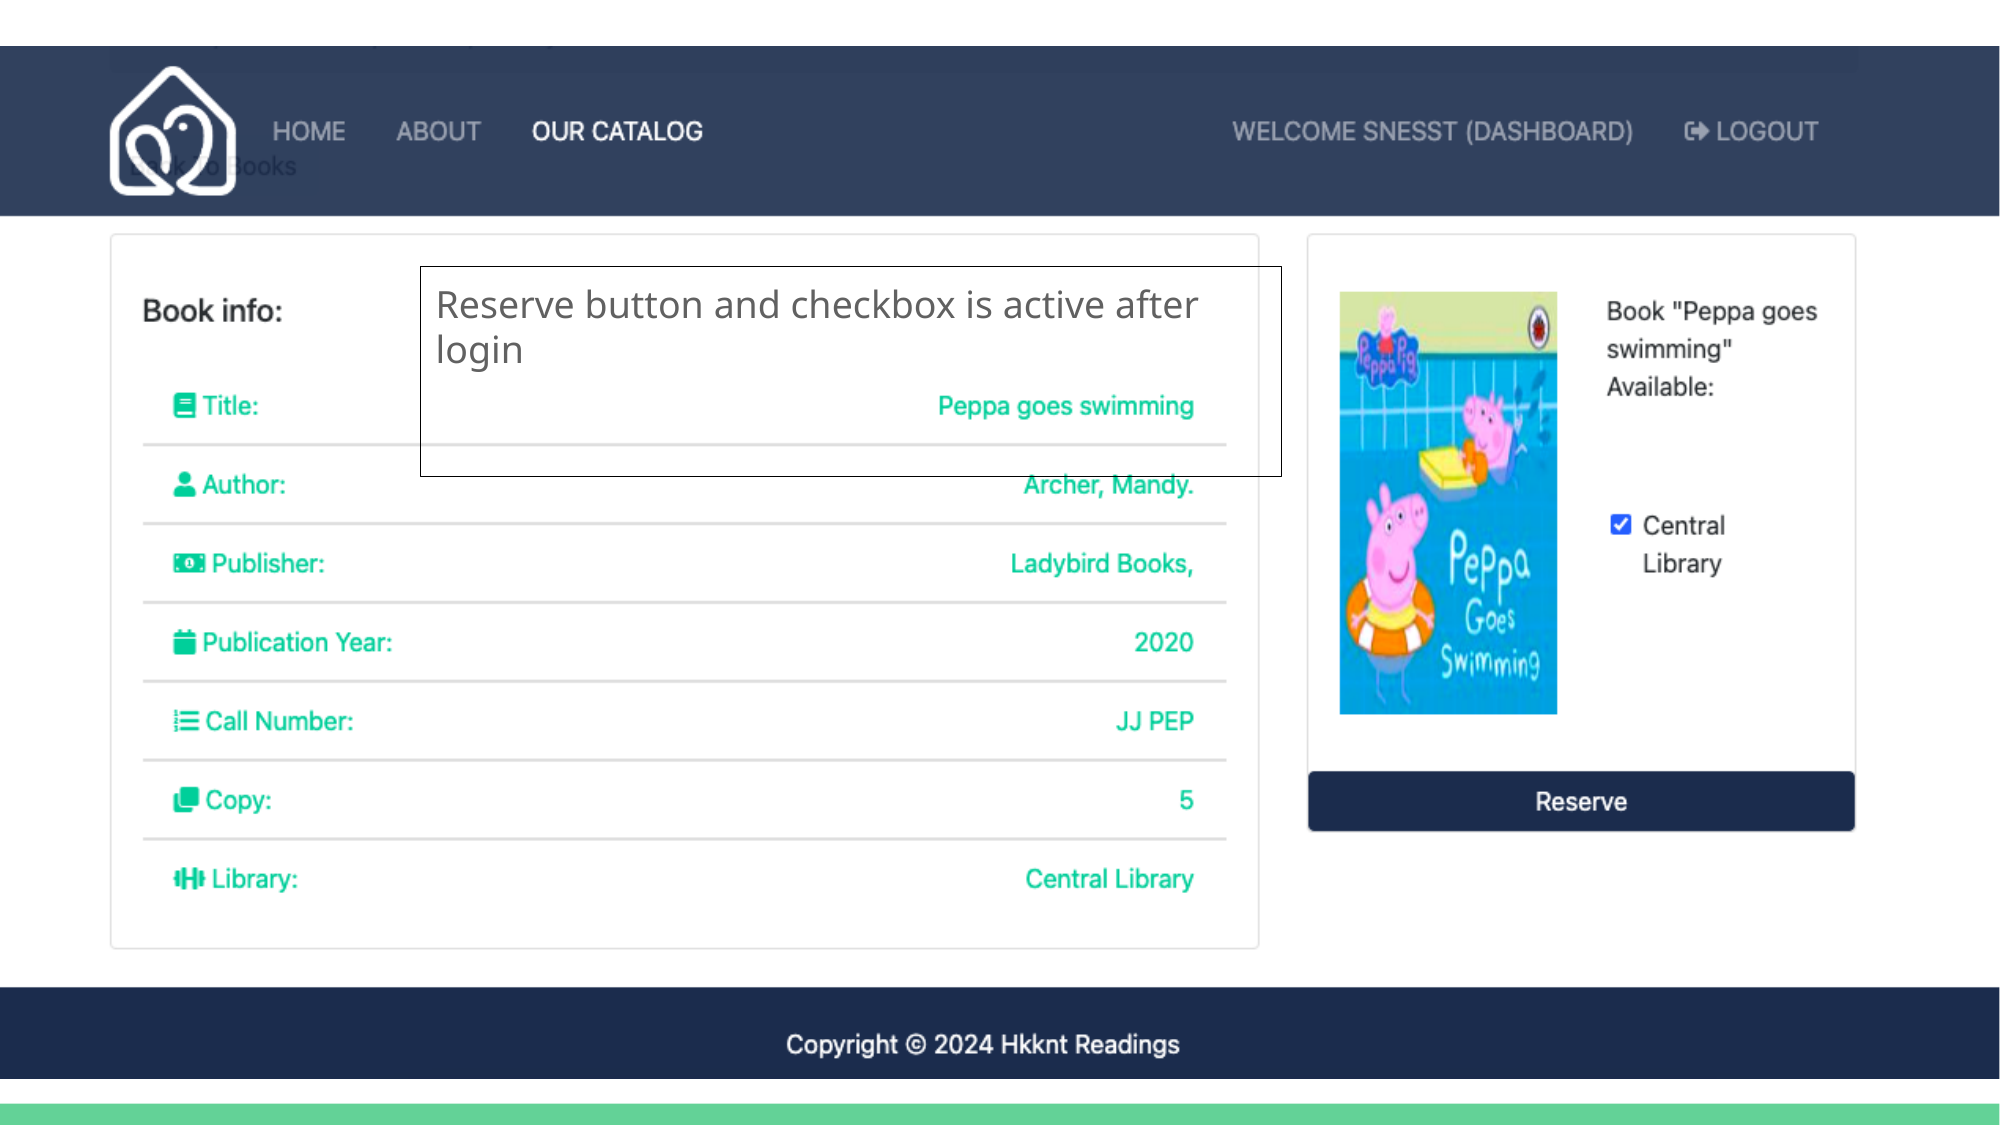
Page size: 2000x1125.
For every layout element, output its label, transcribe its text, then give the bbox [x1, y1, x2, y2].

picture [0, 46, 2000, 1079]
text_box Reserve button and checkbox is active after login [420, 266, 1282, 477]
